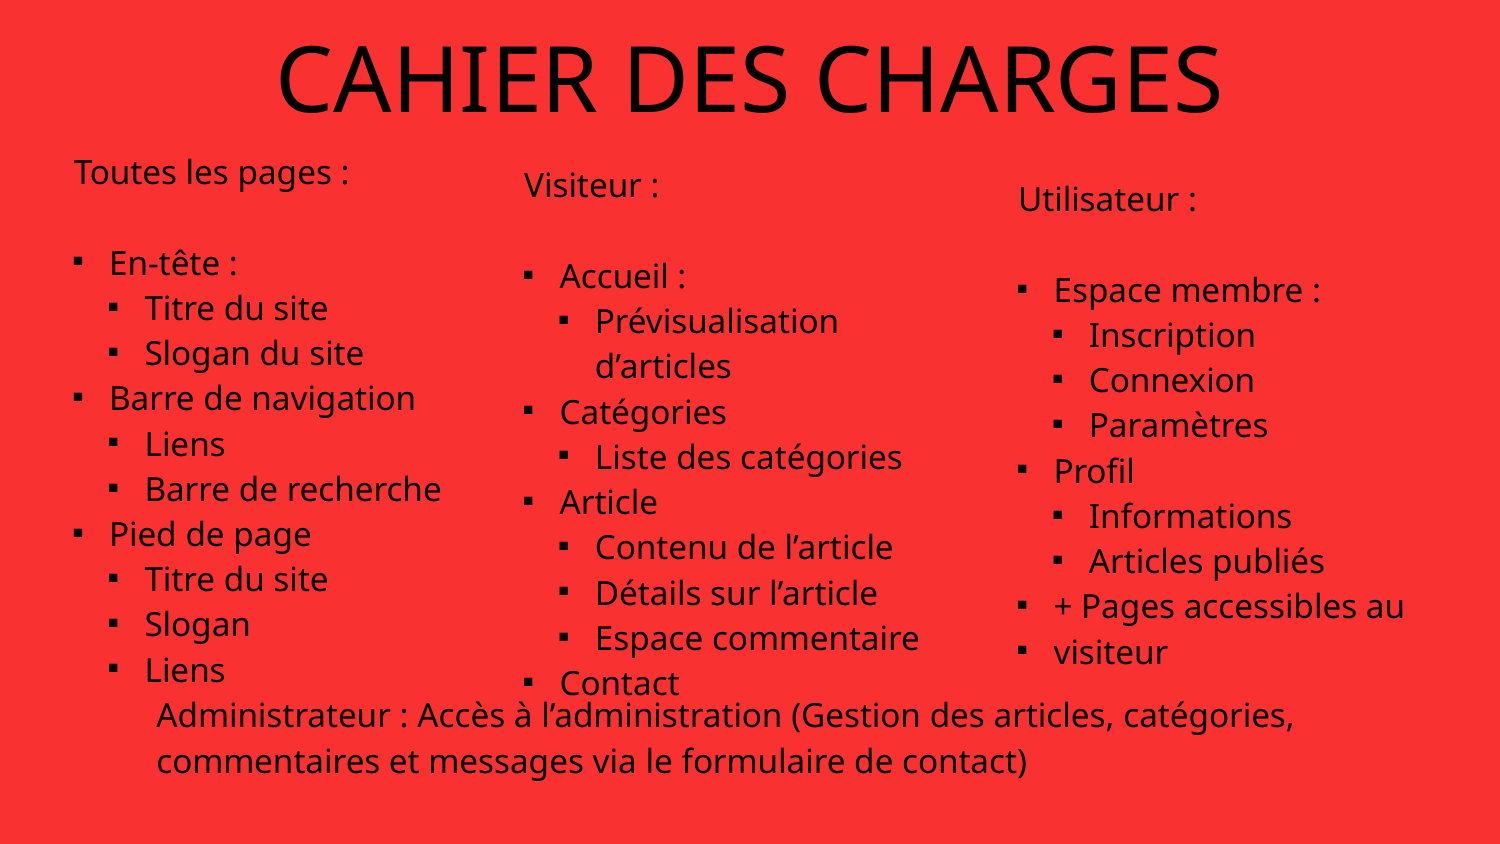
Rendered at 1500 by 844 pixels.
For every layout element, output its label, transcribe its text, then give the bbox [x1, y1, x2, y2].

text_box Visiteur : Accueil : Prévisualisation d’articles Catégories Liste des catégories Article Contenu de l’article Détails sur l’article Espace commentaire Contact [509, 155, 957, 650]
text_box CAHIER DES CHARGES [0, 0, 1500, 154]
text_box Utilisateur : Espace membre : Inscription Connexion Paramètres Profil Informations Articles publiés + Pages accessibles au visiteur [1003, 168, 1430, 624]
text_box Administrateur : Accès à l’administration (Gestion des articles, catégories, commentaires et messages via le formulaire de contact) [141, 685, 1359, 792]
text_box Toutes les pages : En-tête : Titre du site Slogan du site Barre de navigation Liens Barre de recherche Pied de page Titre du site Slogan Liens [59, 141, 472, 637]
